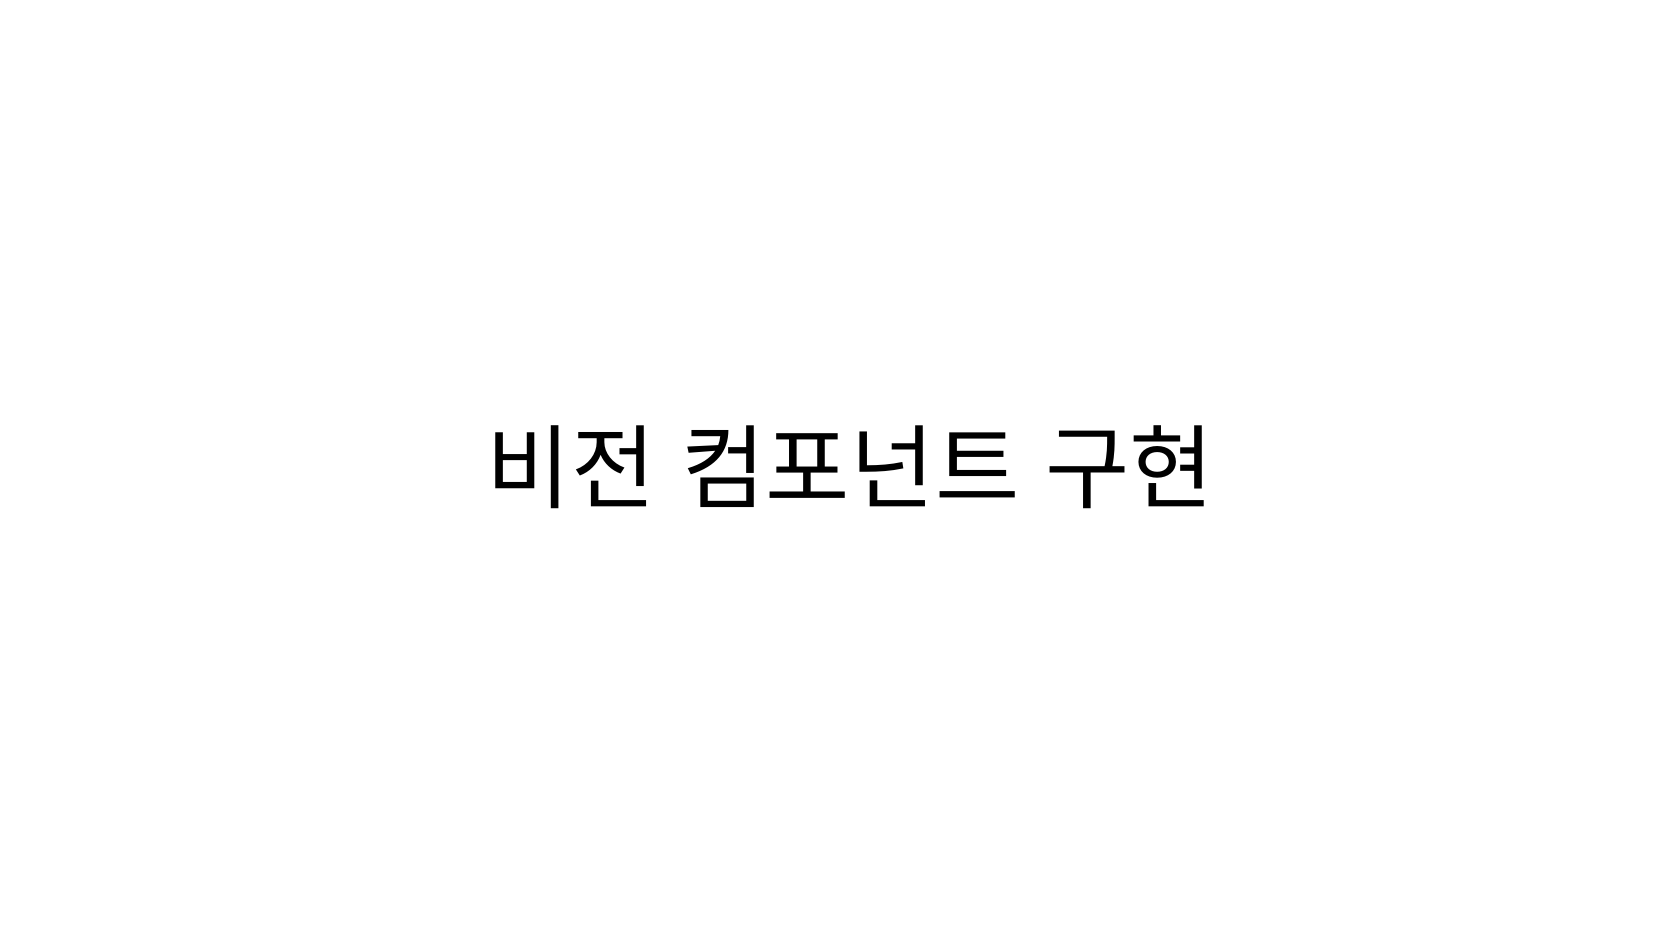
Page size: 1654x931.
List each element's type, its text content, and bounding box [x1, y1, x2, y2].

title 비전 컴포넌트 구현 [106, 384, 1595, 540]
